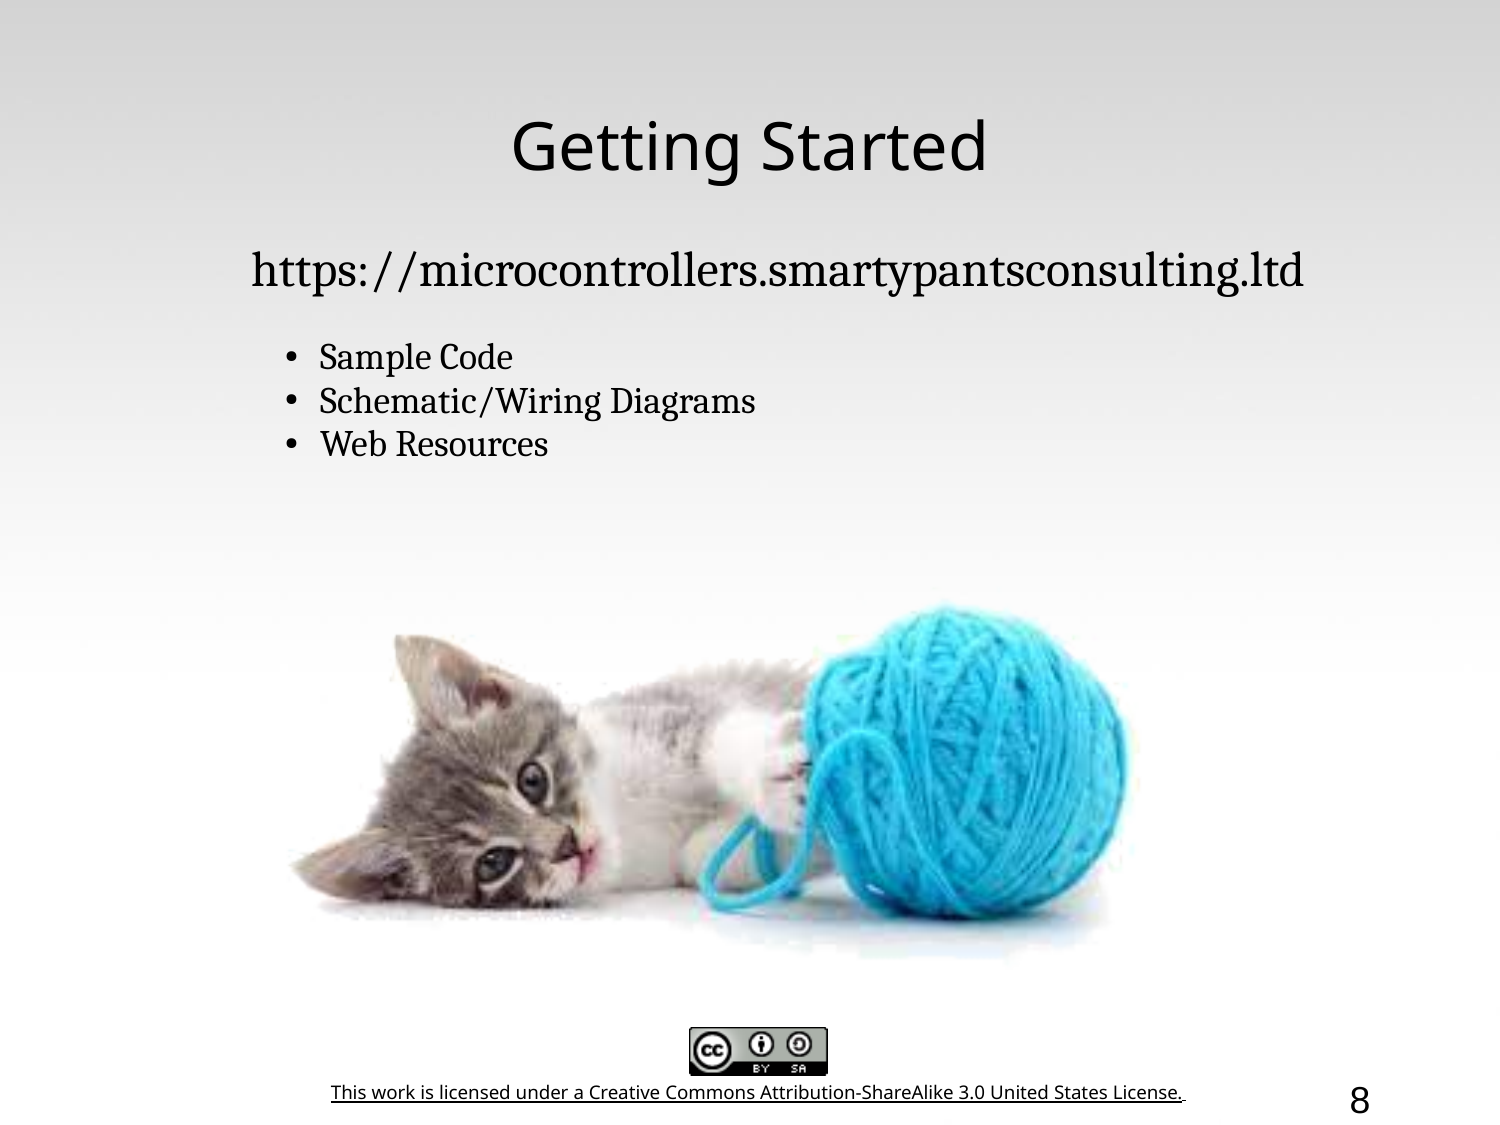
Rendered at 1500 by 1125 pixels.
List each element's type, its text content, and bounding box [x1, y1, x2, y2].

picture [0, 0, 1500, 1125]
text_box Sample Code Schematic/Wiring Diagrams Web Resources [270, 328, 1291, 478]
list https://microcontrollers.smartypantsconsulting.ltd [112, 228, 1388, 344]
title Getting Started [112, 49, 1388, 228]
